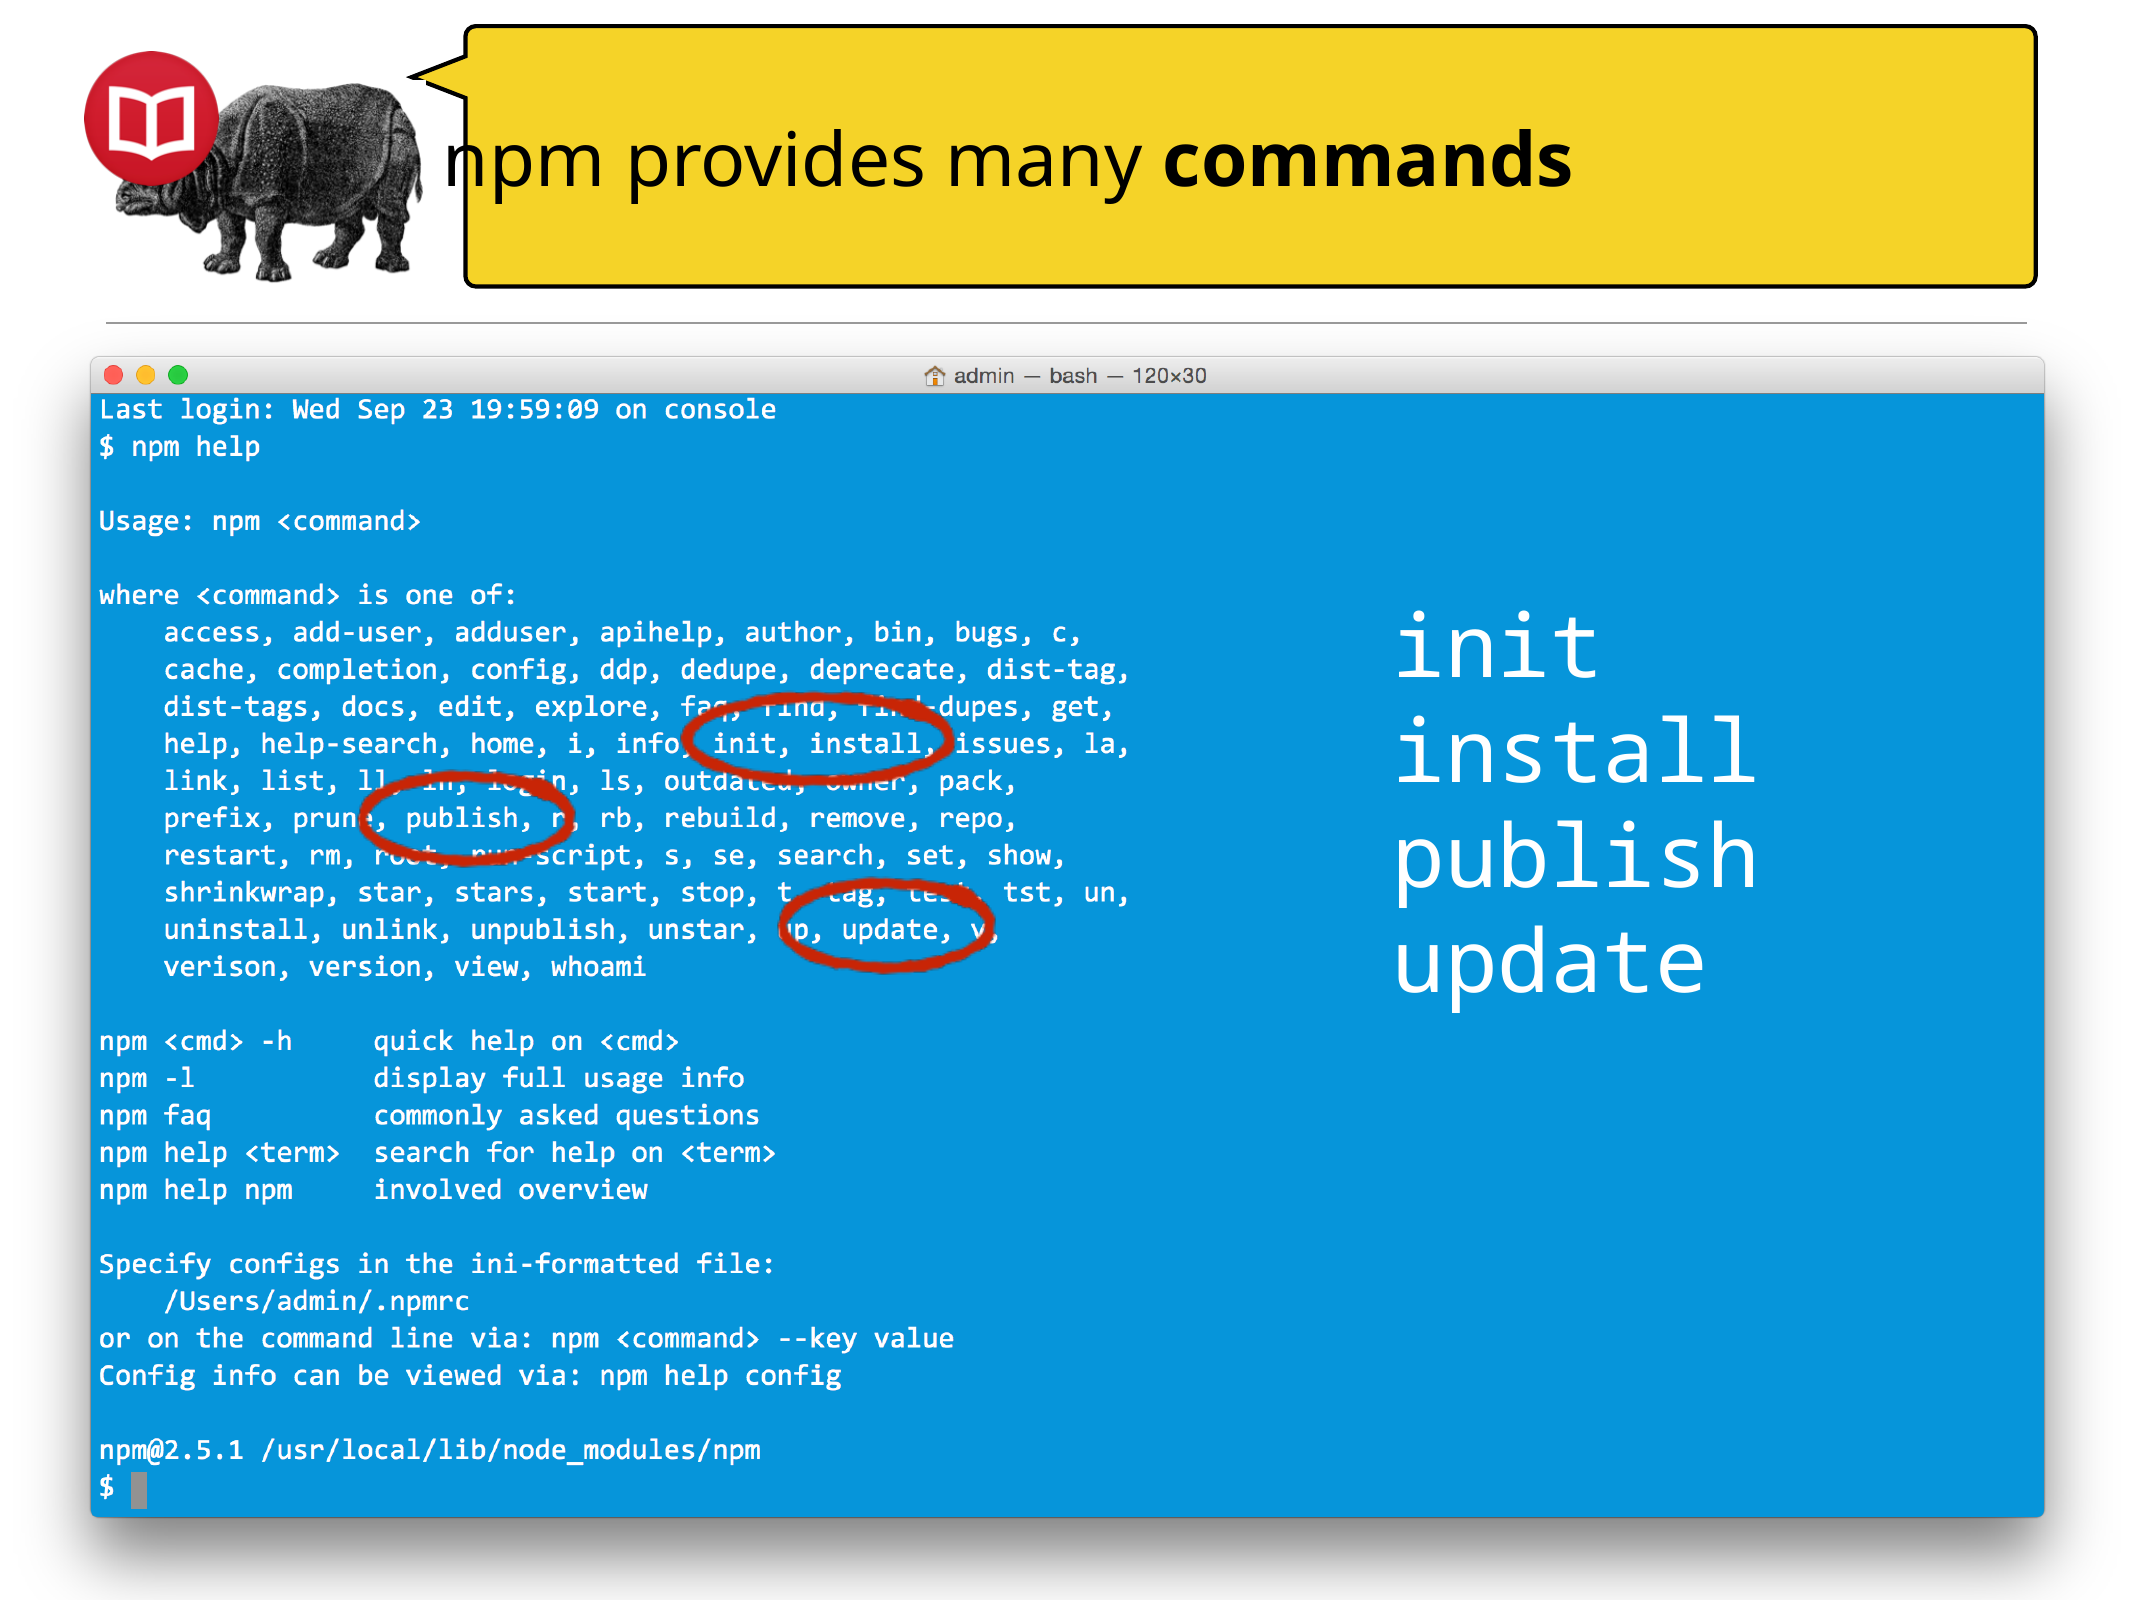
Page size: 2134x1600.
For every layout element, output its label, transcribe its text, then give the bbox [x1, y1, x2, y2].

picture [0, 305, 2134, 1600]
picture [84, 51, 426, 287]
text_box init install publish update [1384, 581, 1769, 1019]
text_box npm provides many commands [411, 26, 2036, 287]
